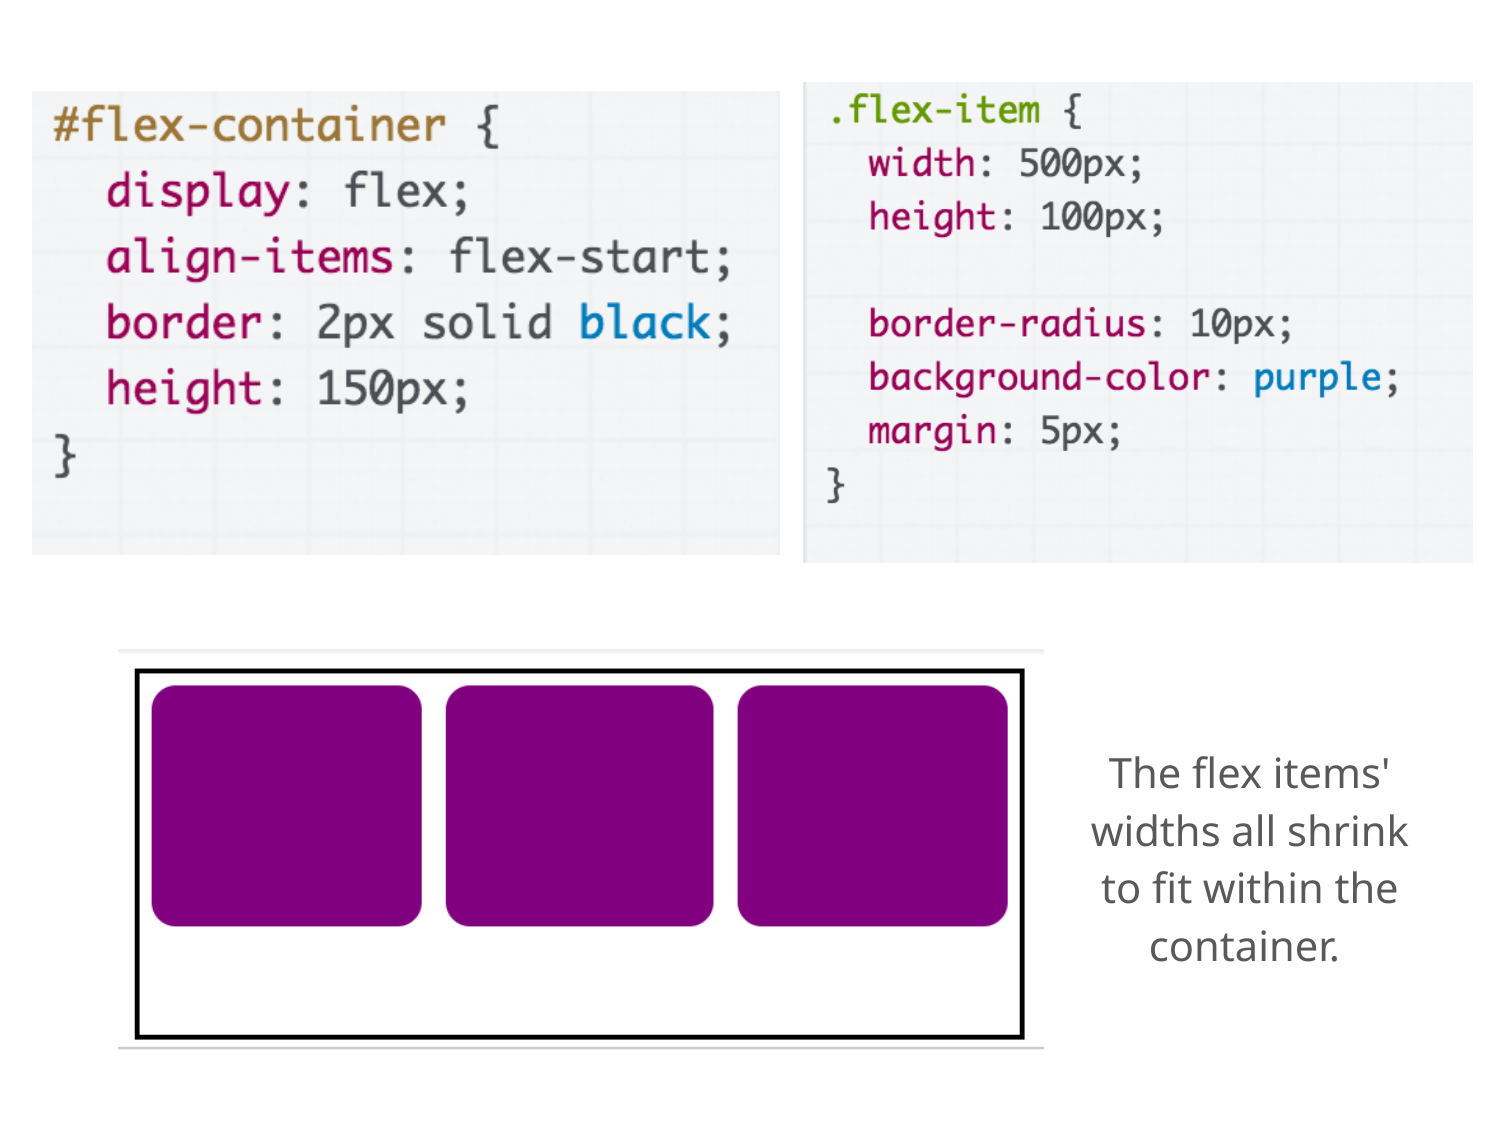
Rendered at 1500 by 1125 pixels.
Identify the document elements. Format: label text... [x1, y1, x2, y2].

picture [801, 82, 1473, 564]
picture [118, 647, 1044, 1059]
list The flex items' widths all shrink to fit within the container. [1063, 724, 1437, 999]
picture [32, 91, 780, 555]
